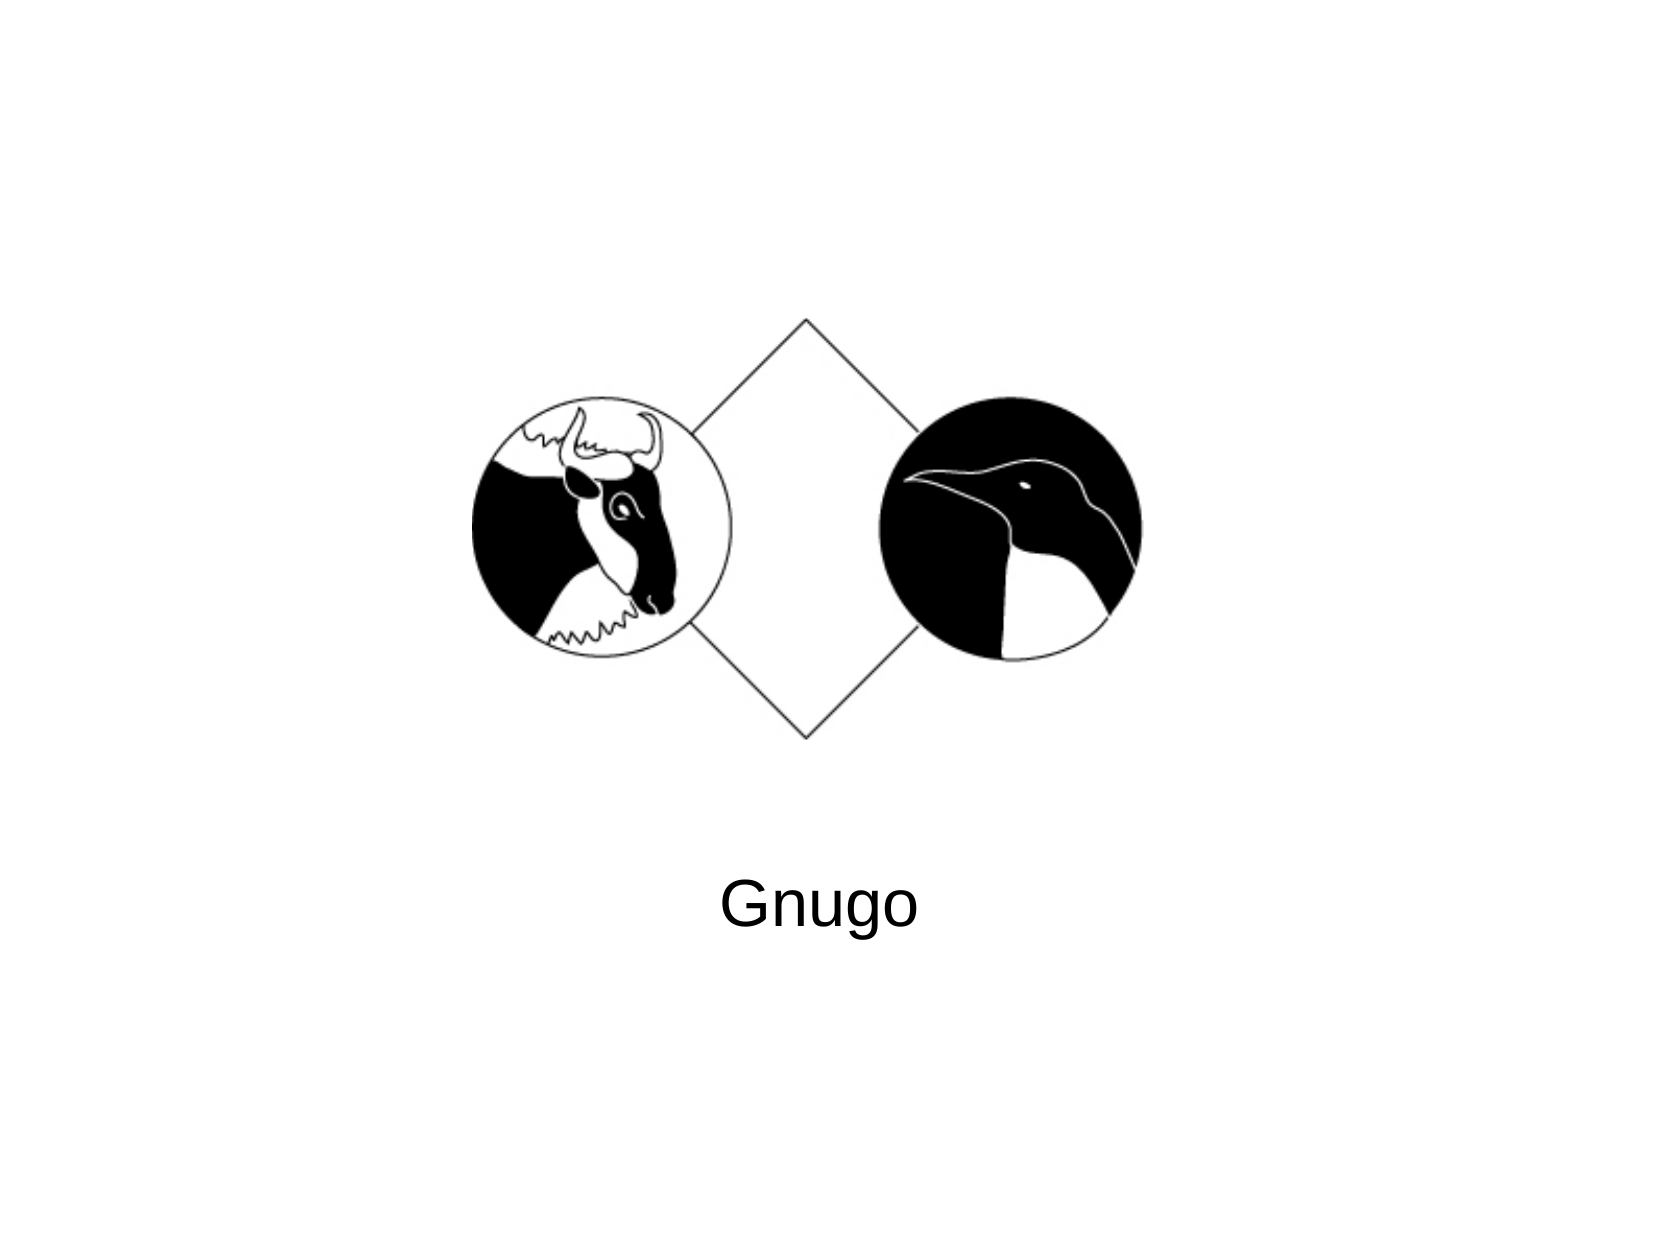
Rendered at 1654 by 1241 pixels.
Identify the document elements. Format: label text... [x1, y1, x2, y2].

subtitle Gnugo [92, 543, 1548, 1241]
picture [472, 318, 1146, 543]
